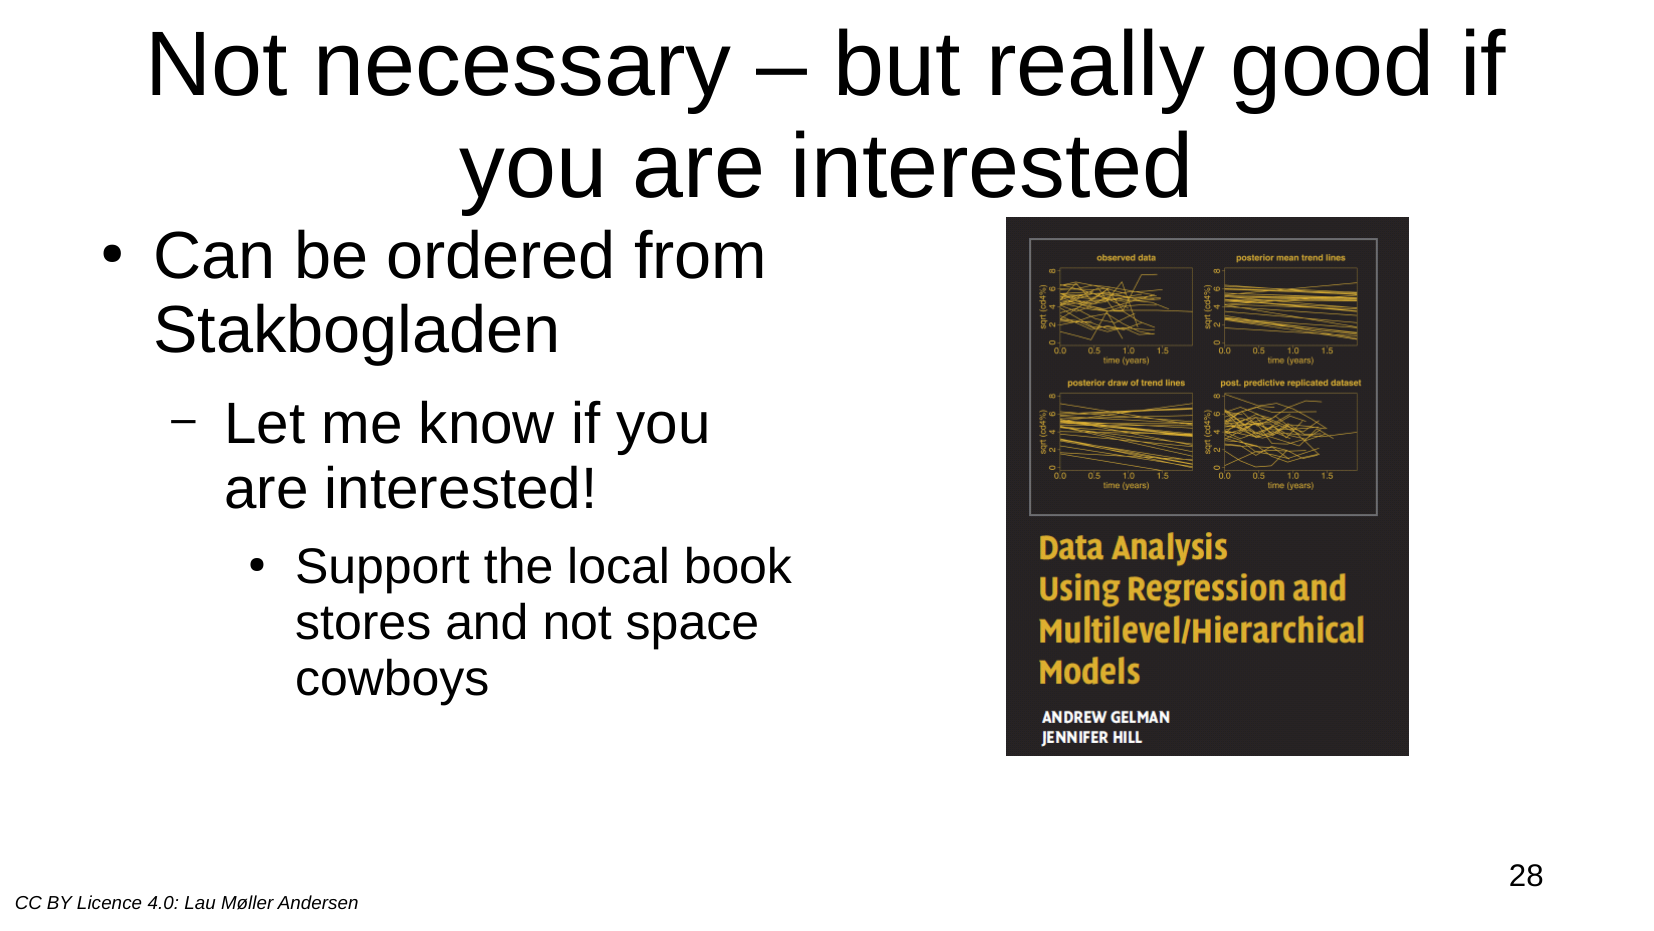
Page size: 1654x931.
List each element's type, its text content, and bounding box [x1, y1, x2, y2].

title Not necessary – but really good if you are interested [82, 12, 1571, 218]
list Can be ordered from Stakbogladen Let me know if you are interested! Support the local book stores and not space cowboys [82, 217, 809, 758]
picture [1006, 217, 1410, 758]
text_box <nummer> [1494, 850, 1654, 921]
text_box CC BY Licence 4.0: Lau Møller Andersen [0, 885, 387, 921]
